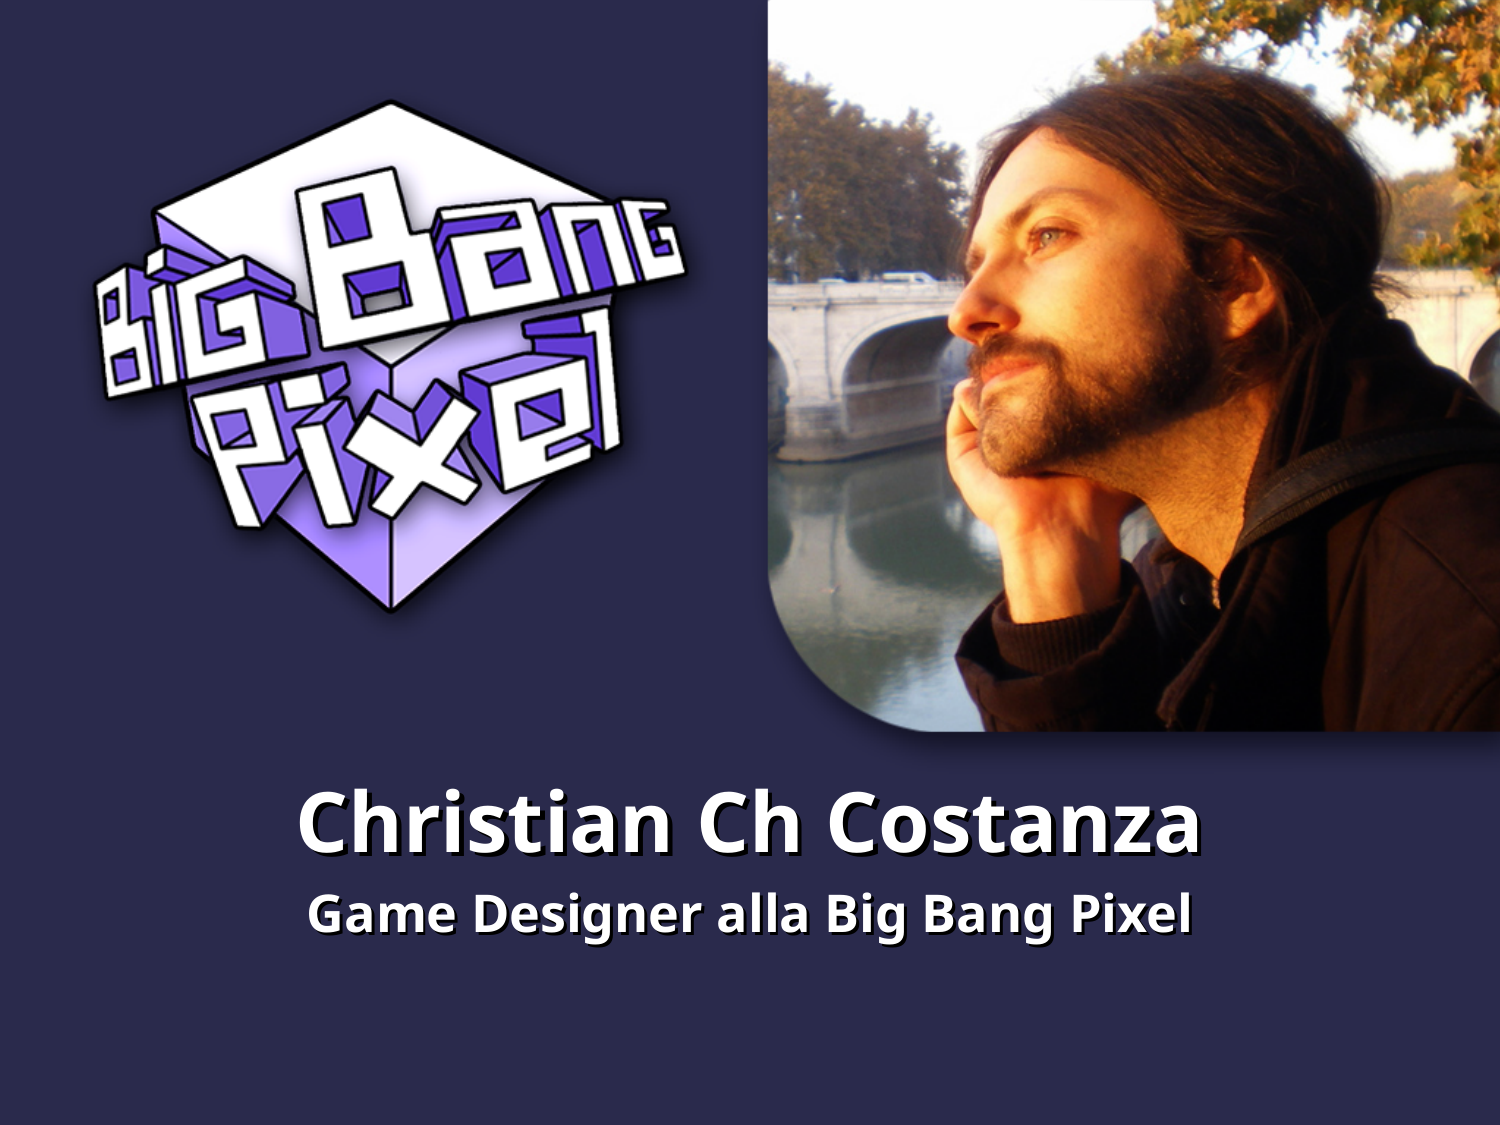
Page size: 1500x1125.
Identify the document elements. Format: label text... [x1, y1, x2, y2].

picture [0, 0, 1500, 1125]
text_box Christian Ch Costanza Game Designer alla Big Bang Pixel [35, 755, 1465, 1125]
